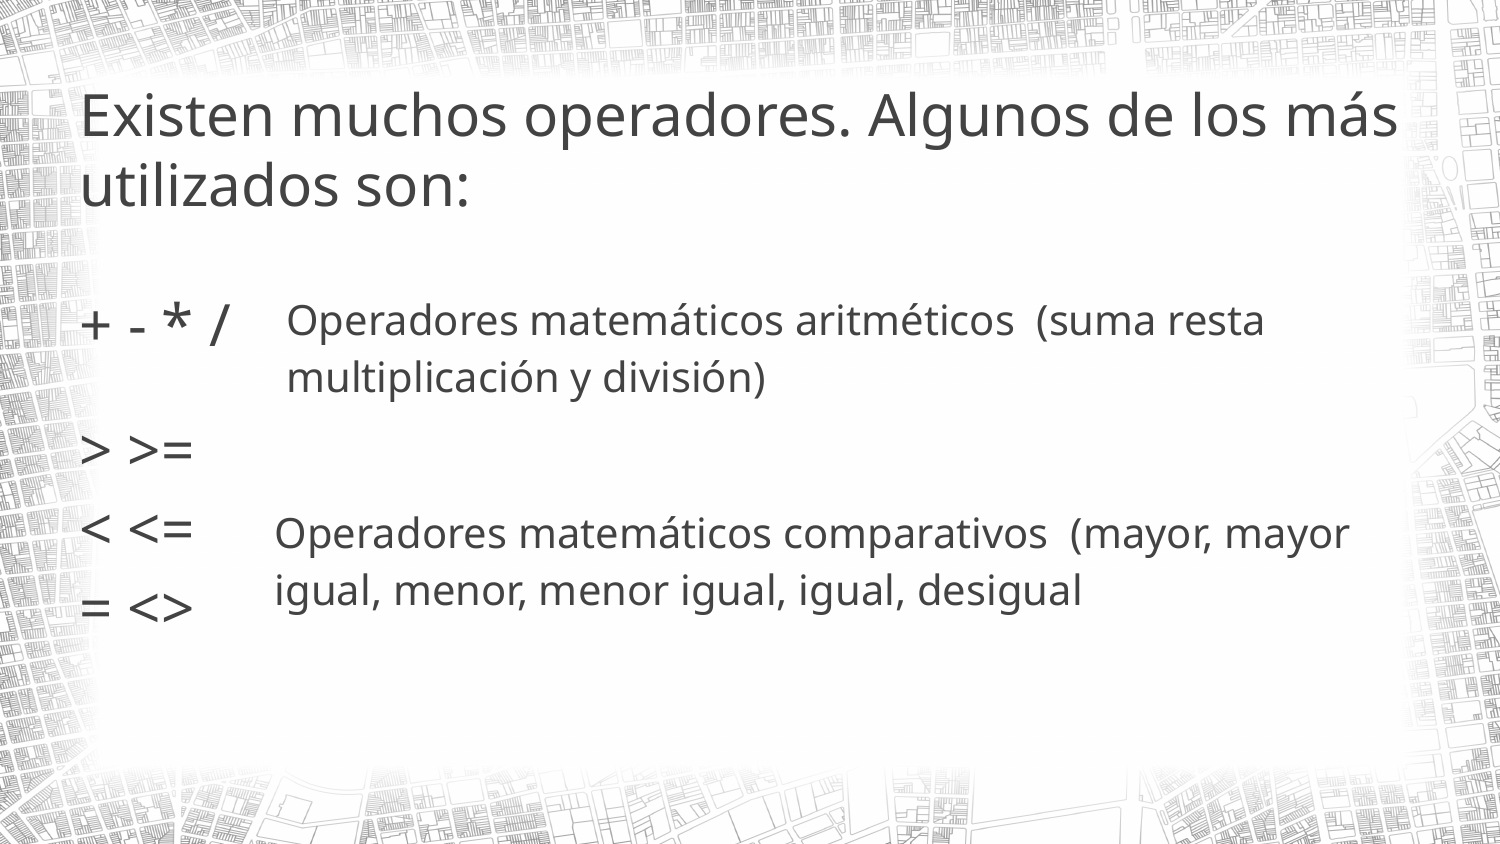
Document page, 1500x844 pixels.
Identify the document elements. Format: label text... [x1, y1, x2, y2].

picture [0, 0, 1500, 844]
text_box Operadores matemáticos comparativos (mayor, mayor igual, menor, menor igual, igual, desigual [259, 496, 1453, 626]
text_box Existen muchos operadores. Algunos de los más utilizados son: + - * / [64, 70, 1477, 780]
text_box Operadores matemáticos aritméticos (suma resta multiplicación y división) [271, 283, 1430, 426]
text_box > >= < <= = <> [64, 401, 249, 823]
